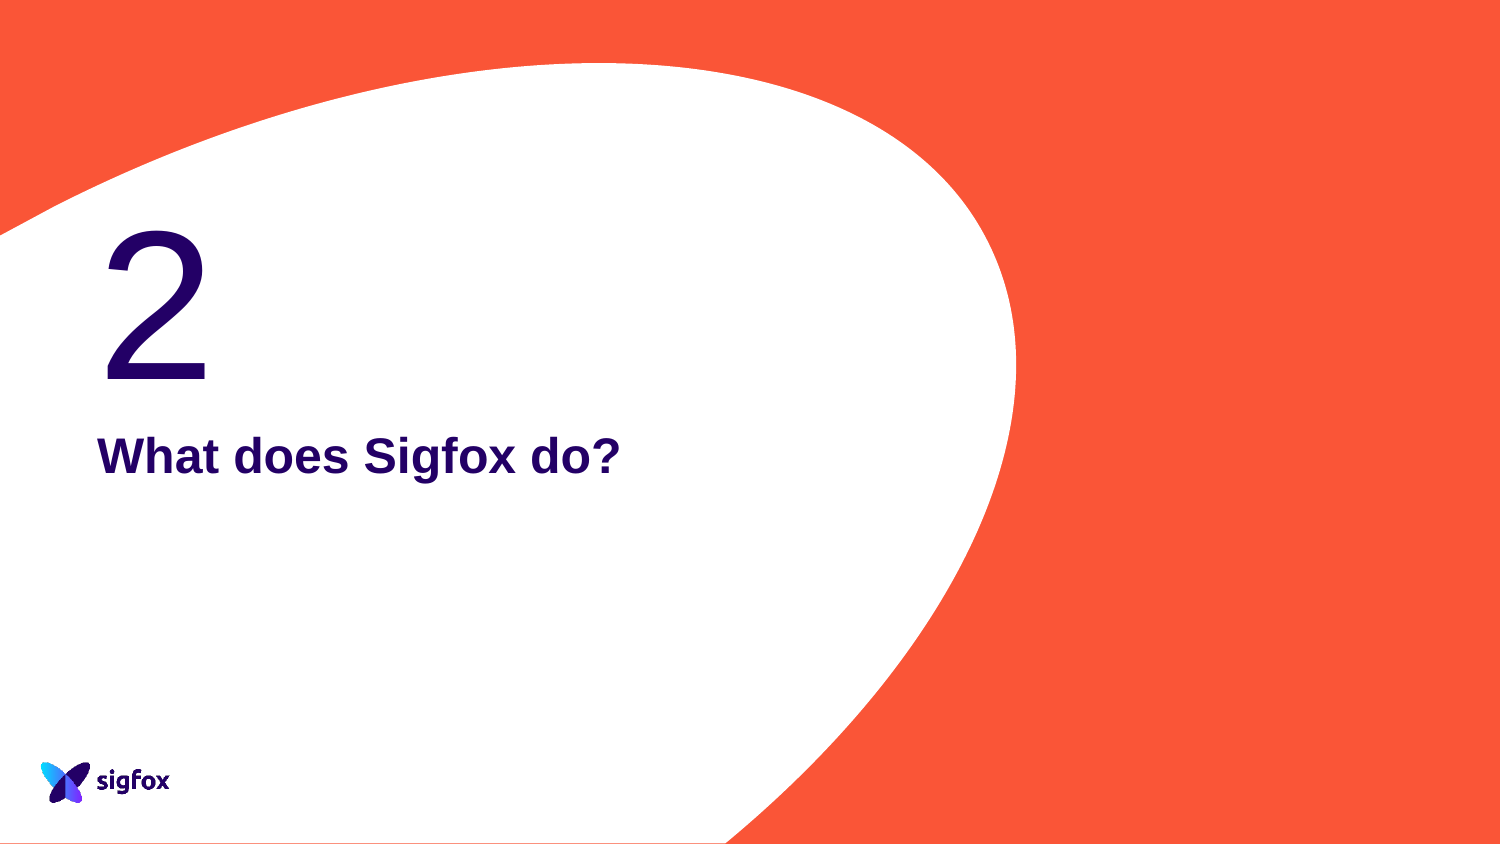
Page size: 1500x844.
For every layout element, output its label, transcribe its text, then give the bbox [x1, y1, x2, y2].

picture [36, 760, 175, 804]
text_box 2 [97, 167, 406, 432]
text_box What does Sigfox do? [97, 423, 786, 485]
